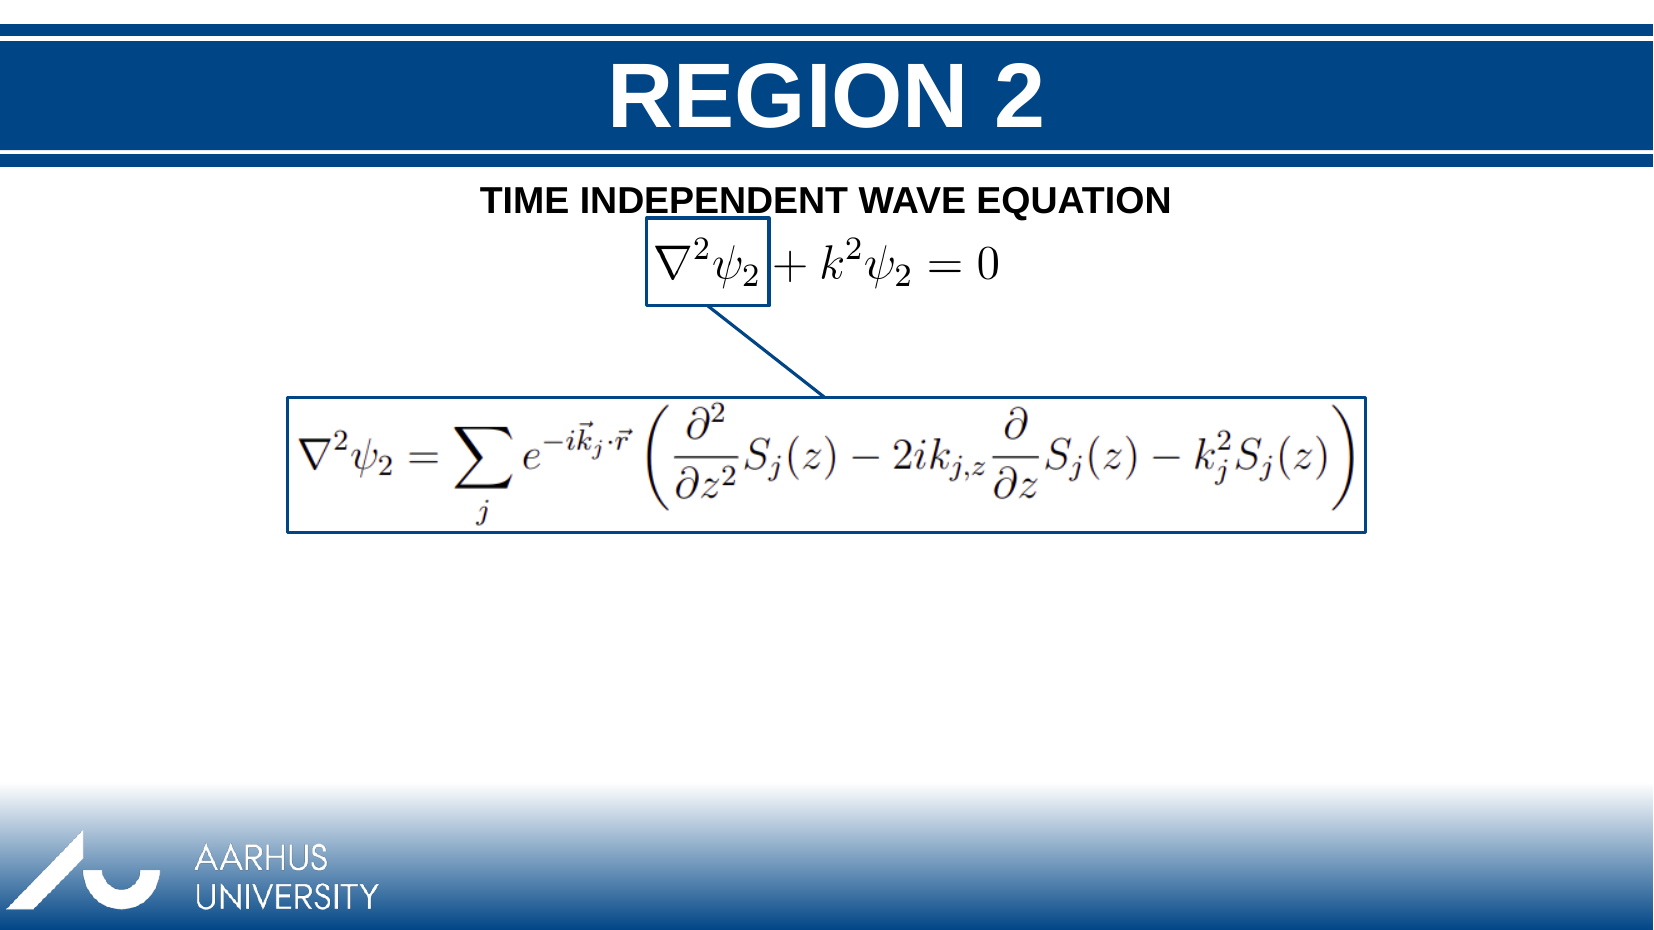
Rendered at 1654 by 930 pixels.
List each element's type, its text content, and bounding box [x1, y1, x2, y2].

title REGION 2 [0, 41, 1653, 151]
picture [641, 228, 645, 301]
picture [648, 228, 767, 301]
picture [289, 398, 1364, 532]
picture [5, 829, 414, 917]
picture [771, 228, 1012, 301]
text_box TIME INDEPENDENT WAVE EQUATION [465, 172, 1188, 229]
text_box TIME INDEPENDENT WAVE EQUATION [648, 220, 767, 228]
